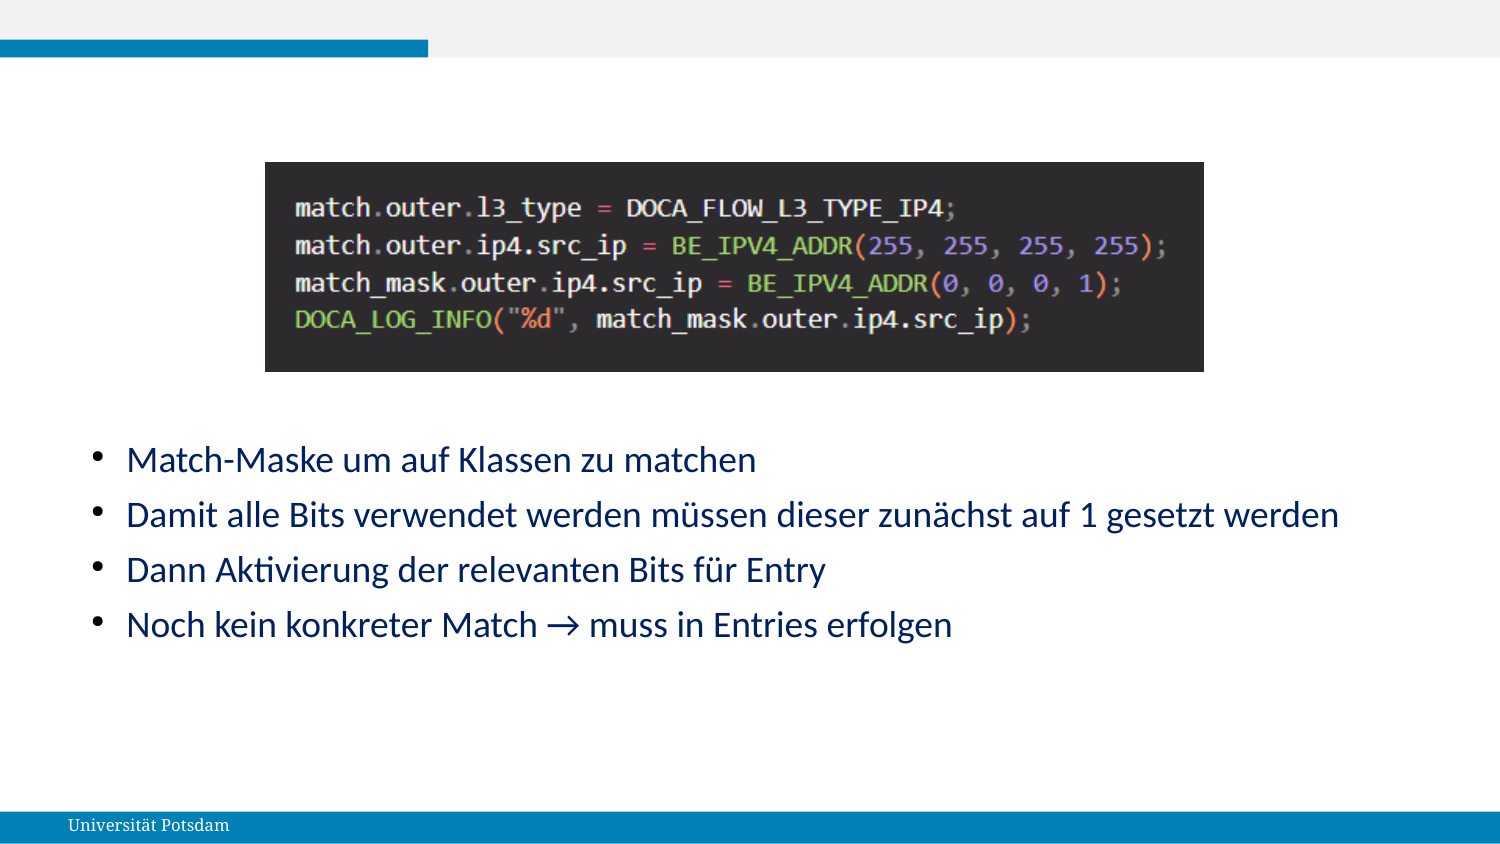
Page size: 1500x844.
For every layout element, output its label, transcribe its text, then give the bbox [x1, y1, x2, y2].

text_box Match-Maske um auf Klassen zu matchen Damit alle Bits verwendet werden müssen dieser zunächst auf 1 gesetzt werden Dann Aktivierung der relevanten Bits für Entry Noch kein konkreter Match → muss in Entries erfolgen [76, 427, 1418, 680]
picture [265, 162, 1204, 373]
